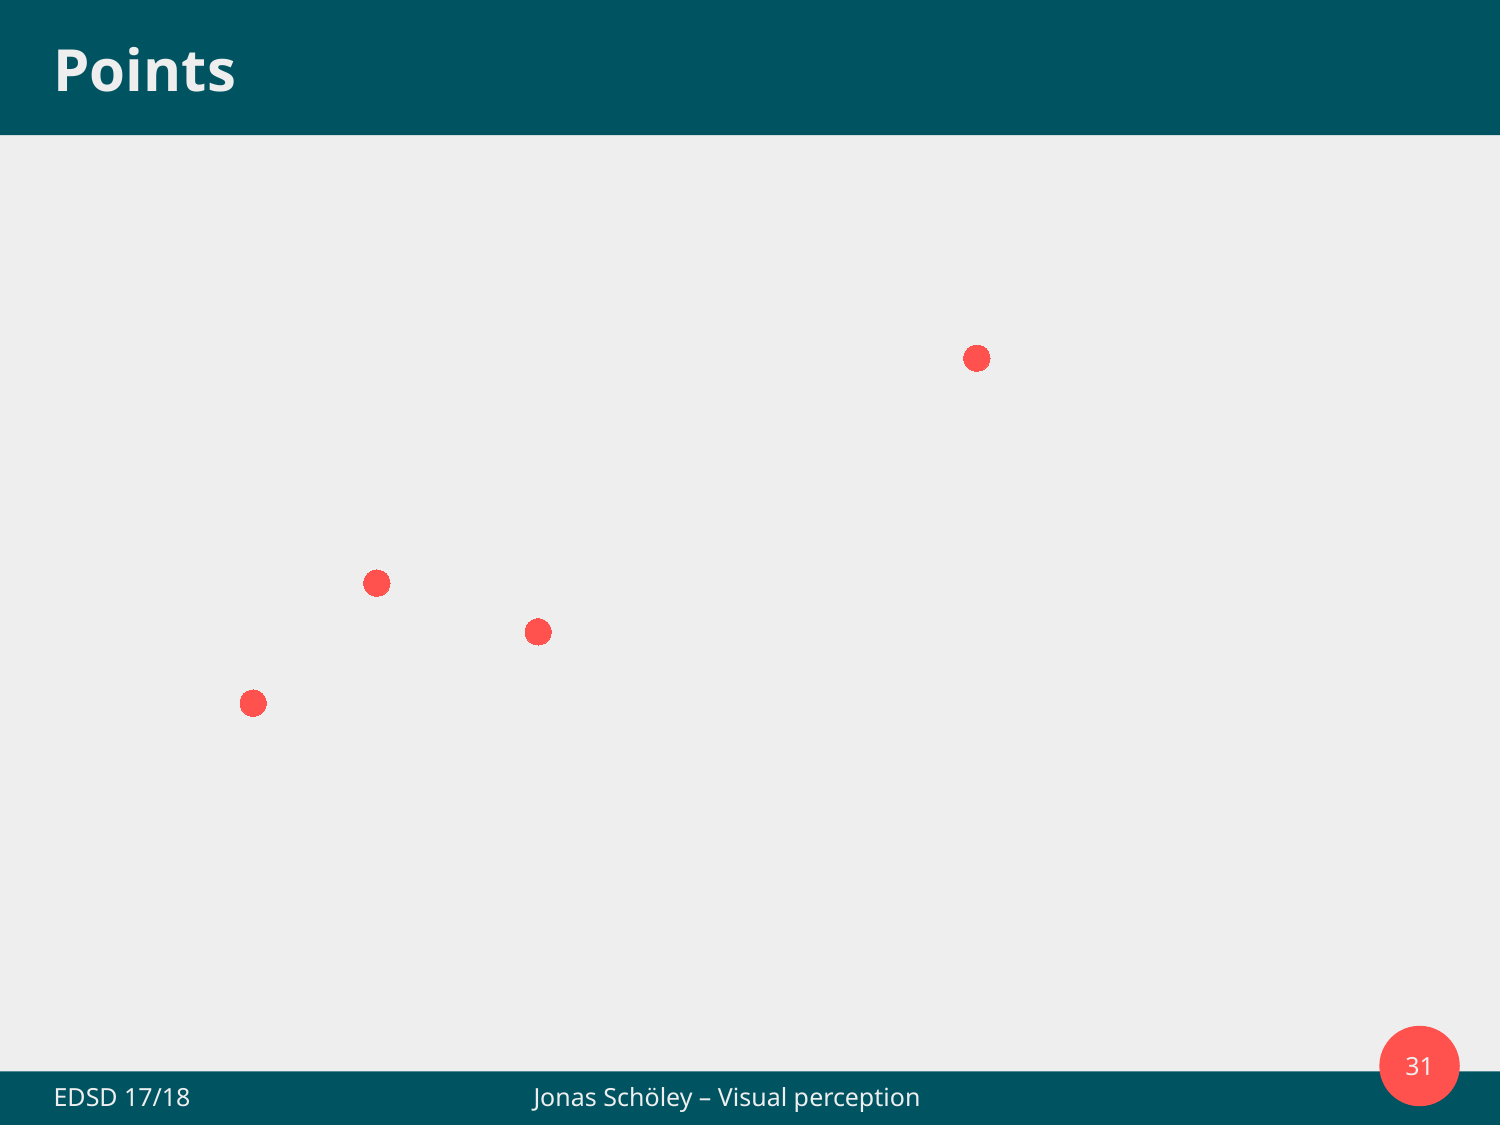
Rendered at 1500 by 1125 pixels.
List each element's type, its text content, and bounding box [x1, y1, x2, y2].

text_box [525, 618, 552, 646]
text_box [963, 345, 991, 372]
text_box [363, 569, 391, 597]
text_box [240, 689, 267, 717]
title Points [53, 0, 1447, 141]
